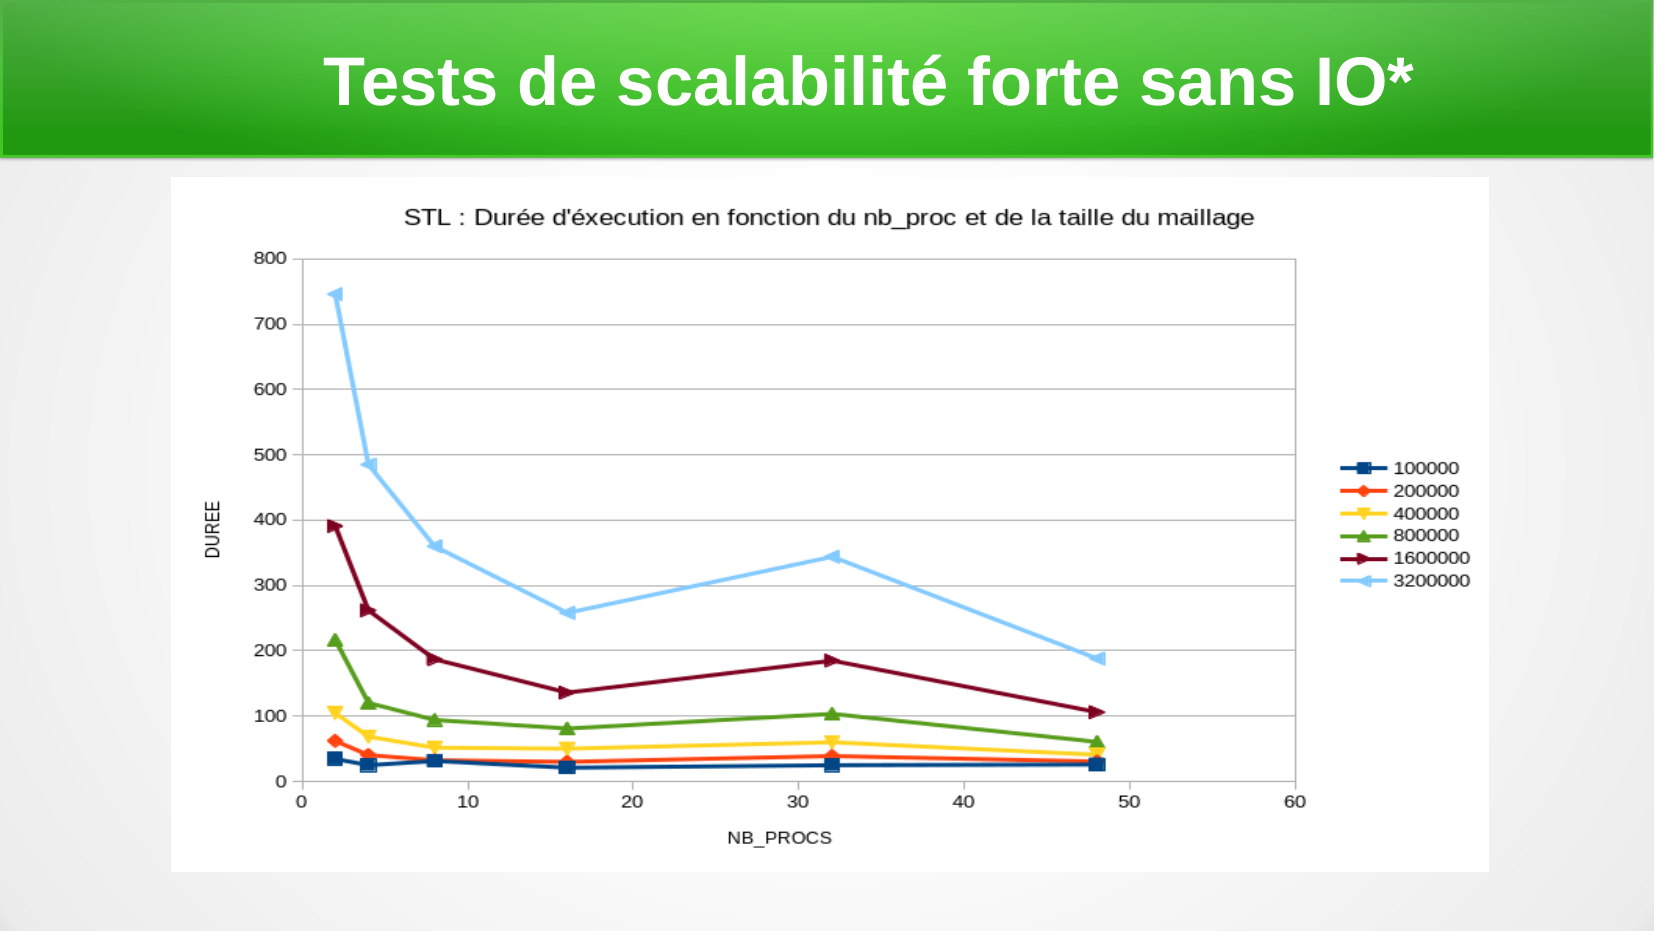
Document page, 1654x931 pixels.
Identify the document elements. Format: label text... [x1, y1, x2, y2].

text_box Tests de scalabilité forte sans IO* [23, 35, 1642, 204]
picture [171, 204, 1489, 872]
